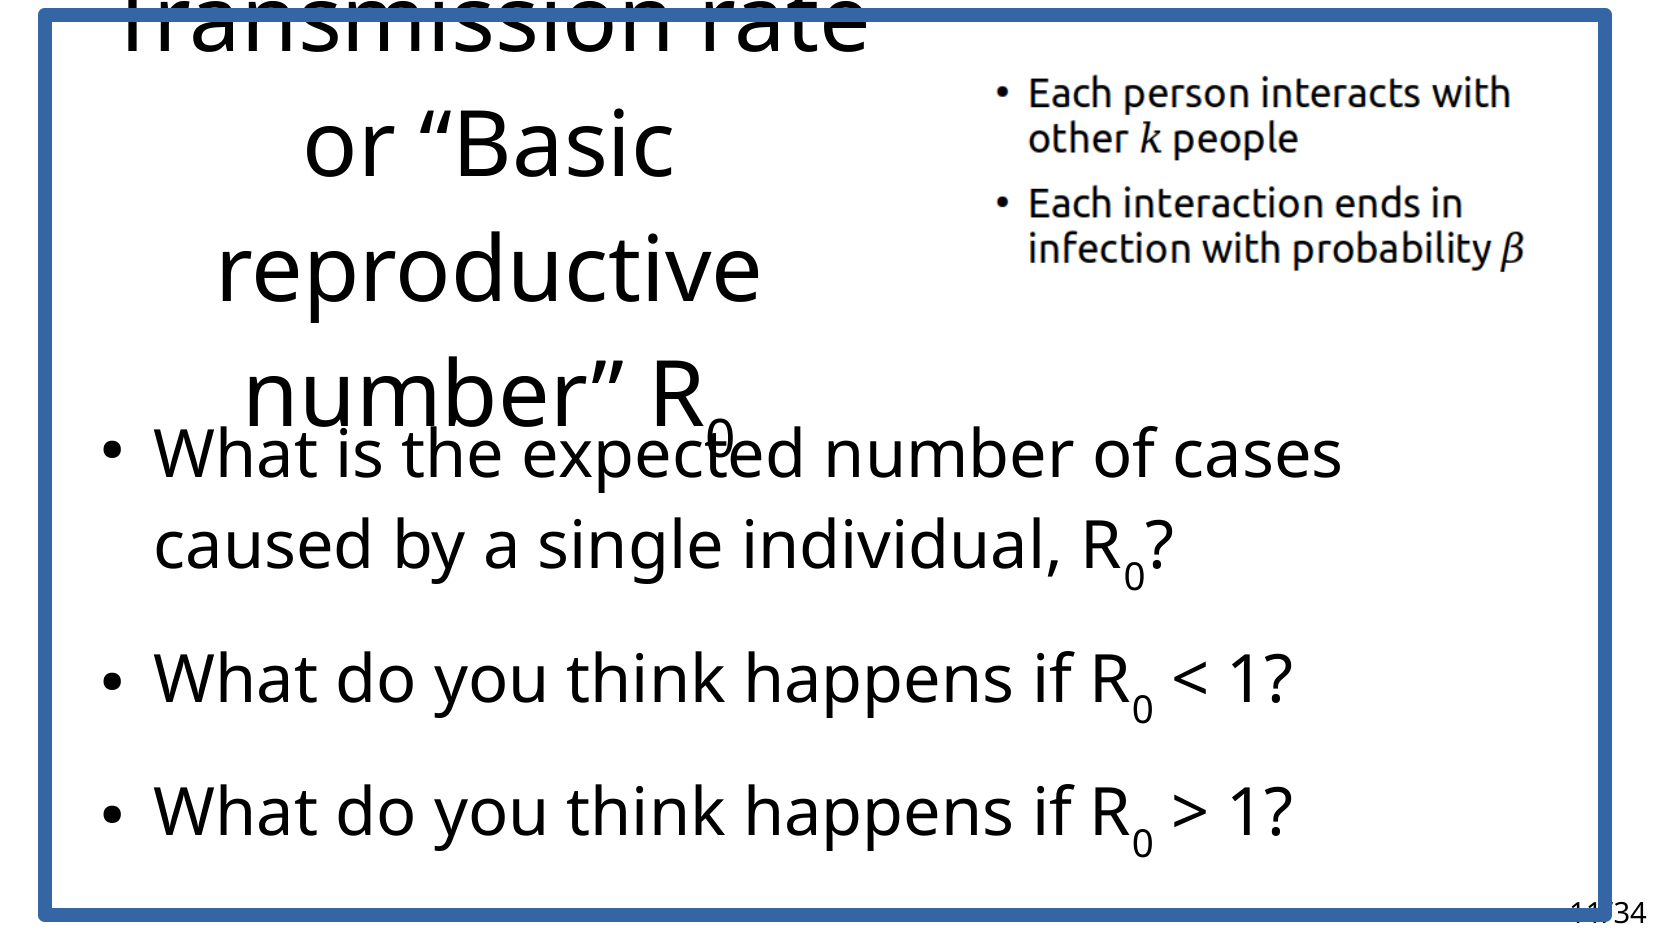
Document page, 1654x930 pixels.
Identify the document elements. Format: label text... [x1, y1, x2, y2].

title Transmission rate or “Basic reproductive number” R0 [65, 22, 914, 417]
picture [990, 58, 1546, 285]
list What is the expected number of cases caused by a single individual, R0? What do you think happens if R0 < 1? What do you think happens if R0 > 1? [82, 406, 1571, 885]
